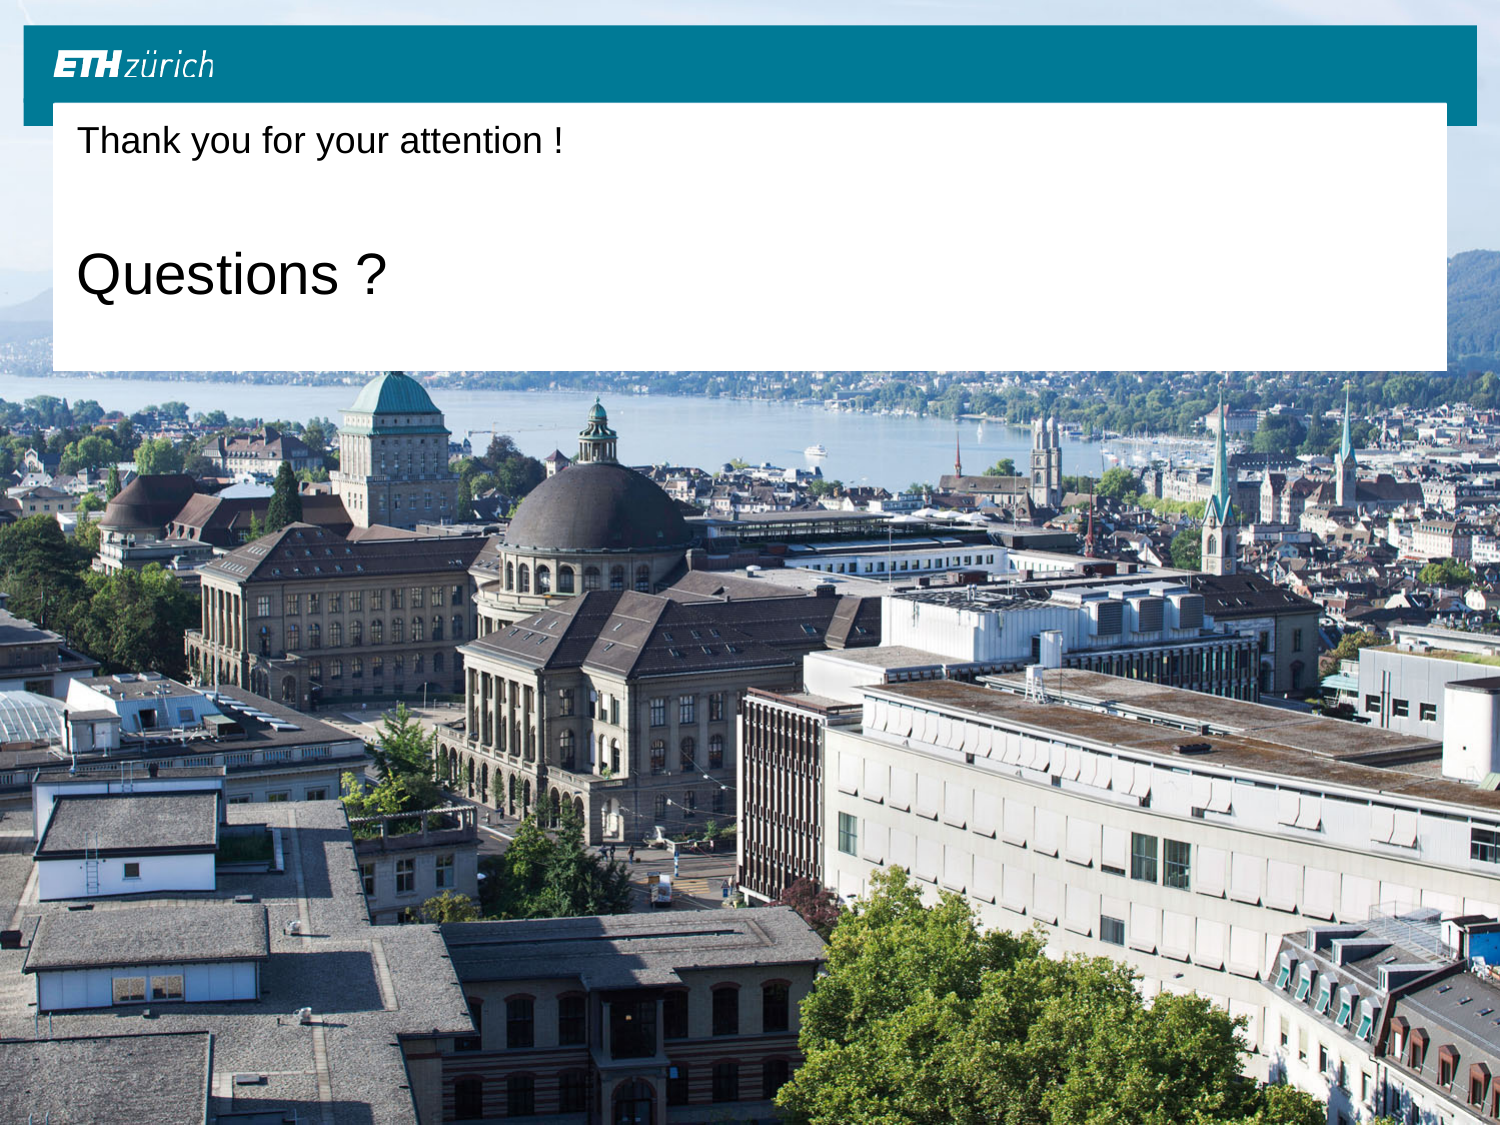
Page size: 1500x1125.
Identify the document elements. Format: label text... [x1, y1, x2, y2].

title Questions ? [53, 178, 1447, 371]
subtitle Thank you for your attention ! [53, 103, 1447, 178]
picture [0, 0, 1500, 1125]
